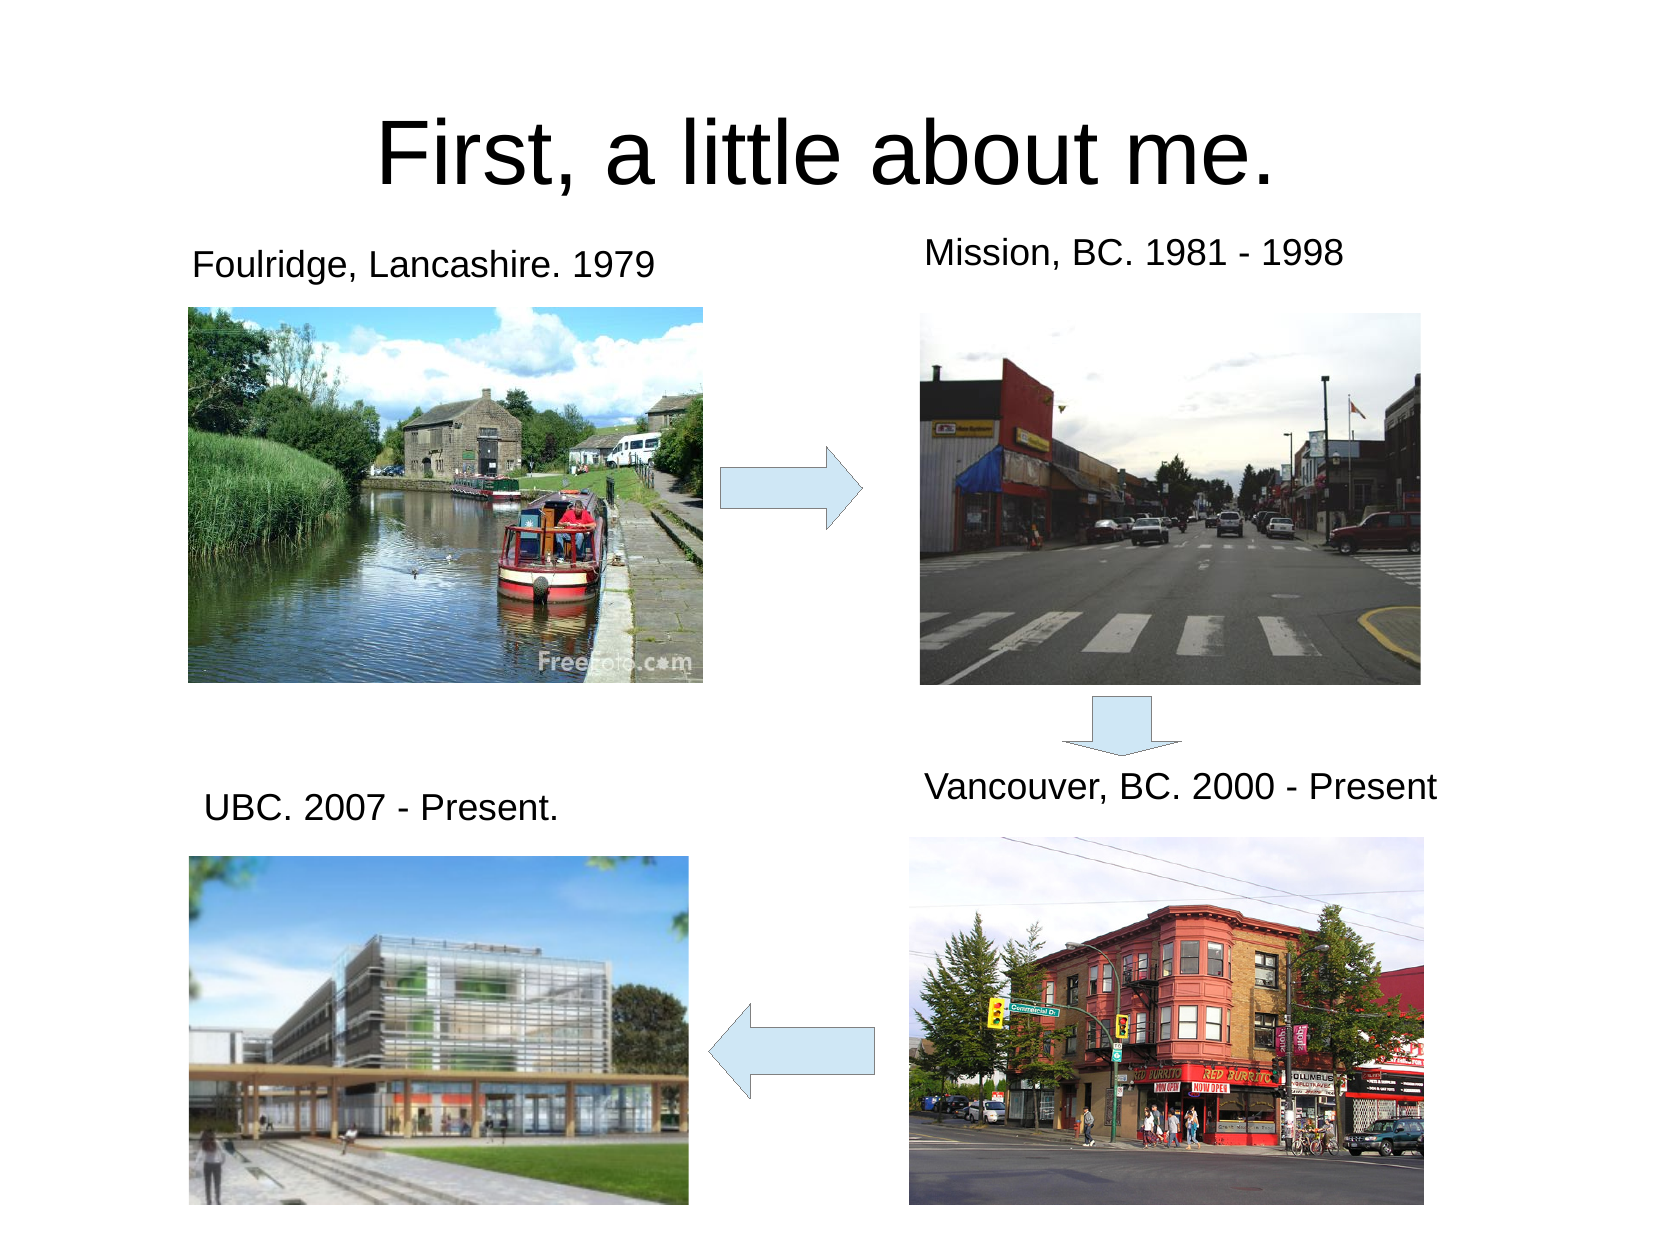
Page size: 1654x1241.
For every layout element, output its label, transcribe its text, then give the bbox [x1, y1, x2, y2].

text_box Vancouver, BC. 2000 - Present [909, 758, 1477, 815]
picture [919, 313, 1421, 686]
picture [909, 837, 1424, 1205]
text_box [1062, 696, 1182, 756]
text_box Foulridge, Lancashire. 1979 [177, 236, 674, 294]
text_box Mission, BC. 1981 - 1998 [909, 224, 1406, 282]
text_box [708, 1003, 875, 1099]
text_box UBC. 2007 - Present. [188, 779, 591, 837]
picture [188, 856, 689, 1205]
title First, a little about me. [82, 49, 1571, 257]
picture [188, 307, 703, 683]
text_box [720, 446, 863, 530]
